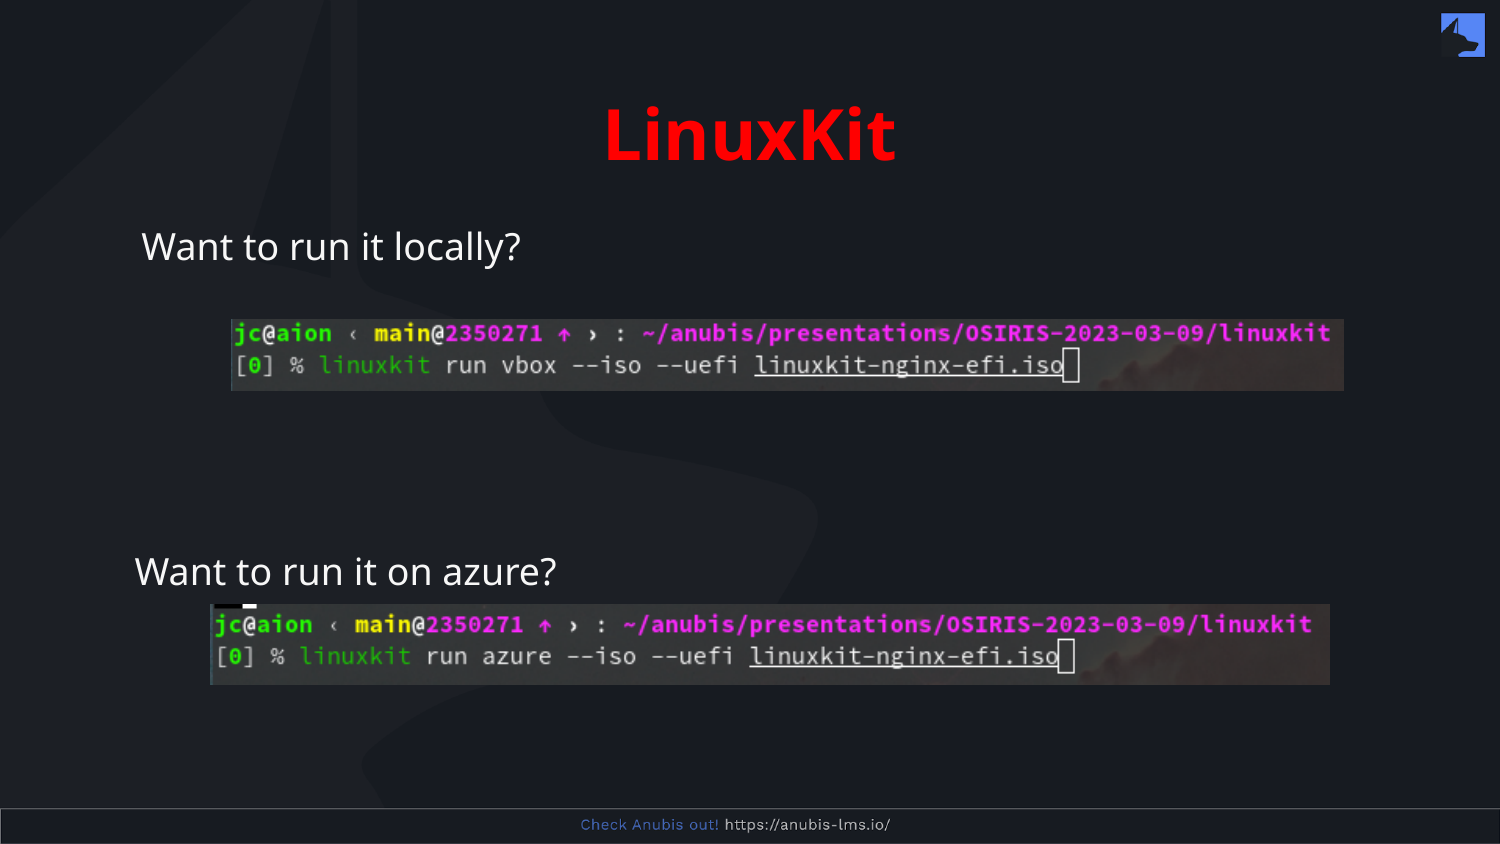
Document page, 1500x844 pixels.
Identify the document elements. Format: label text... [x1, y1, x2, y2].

list Want to run it locally? [40, 217, 726, 320]
title LinuxKit [109, 38, 1391, 226]
list Want to run it on azure? [33, 542, 719, 645]
picture [0, 0, 1500, 844]
